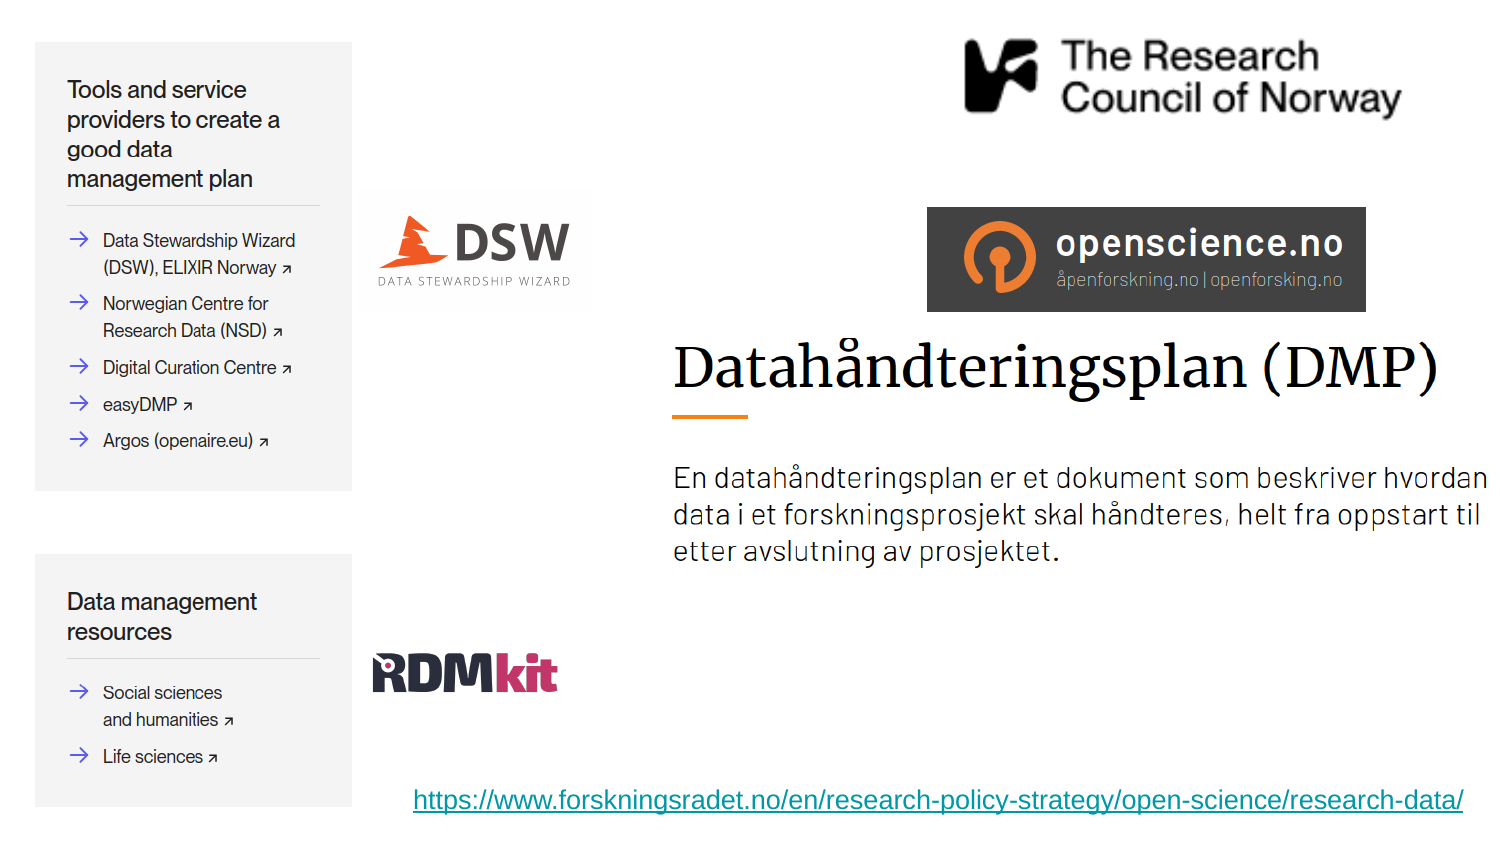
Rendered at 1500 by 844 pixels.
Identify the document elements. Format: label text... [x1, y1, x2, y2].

text_box https://www.forskningsradet.no/en/research-policy-strategy/open-science/research-data/ [398, 767, 1500, 830]
picture [927, 207, 1366, 312]
picture [927, 24, 1477, 149]
picture [660, 338, 1500, 591]
picture [24, 24, 593, 819]
